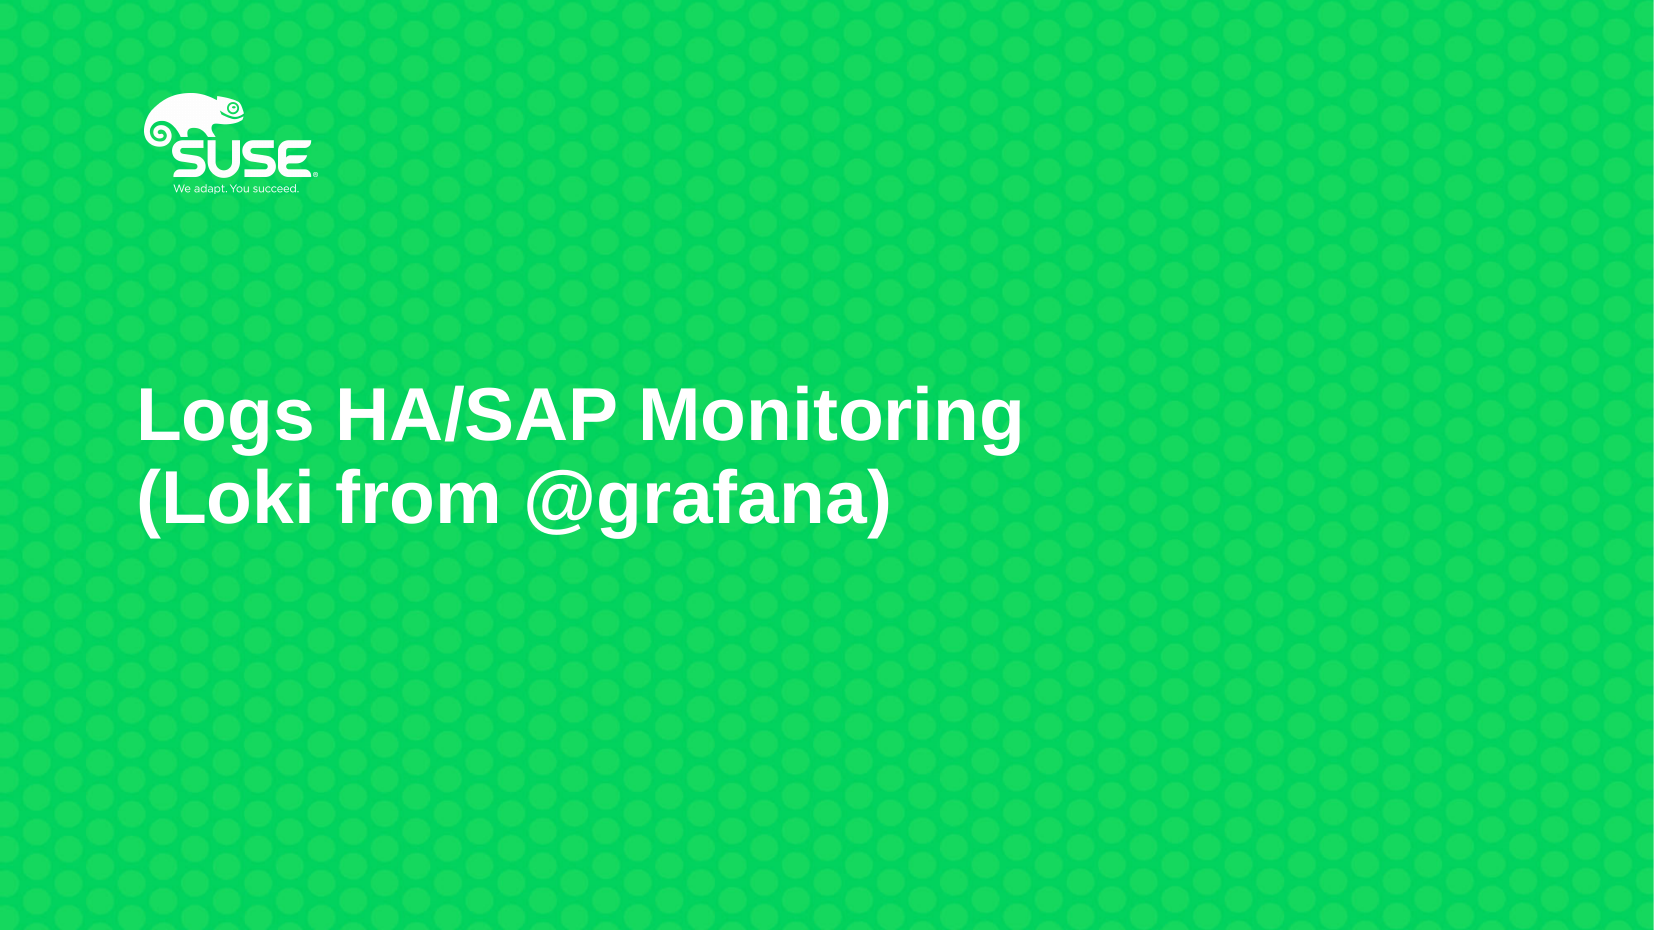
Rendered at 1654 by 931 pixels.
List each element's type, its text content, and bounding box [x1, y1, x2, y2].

picture [0, 0, 1654, 930]
title Logs HA/SAP Monitoring (Loki from @grafana) [121, 217, 1531, 541]
